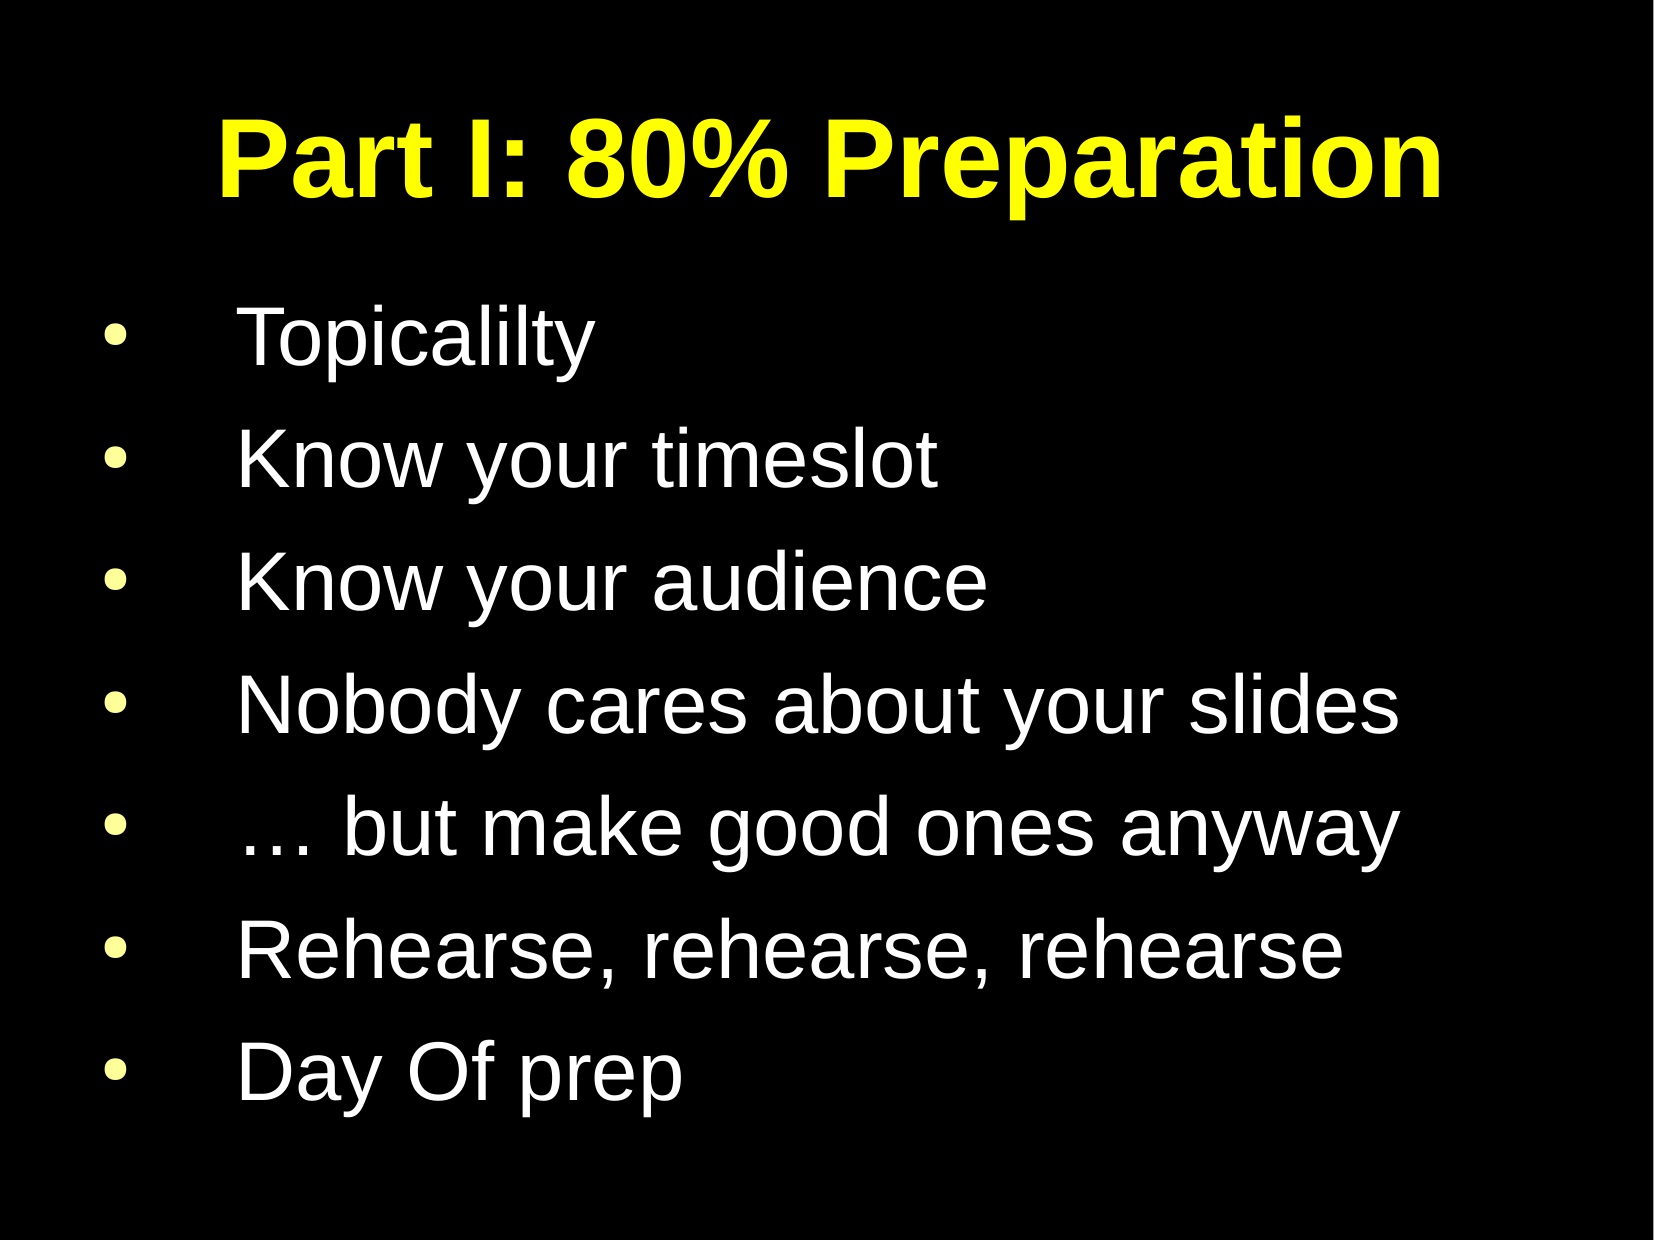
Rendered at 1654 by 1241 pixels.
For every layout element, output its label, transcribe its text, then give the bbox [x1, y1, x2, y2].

title Part I: 80% Preparation [86, 55, 1576, 263]
list Topicalilty Know your timeslot Know your audience Nobody cares about your slides … but make good ones anyway Rehearse, rehearse, rehearse Day Of prep [82, 290, 1571, 1109]
